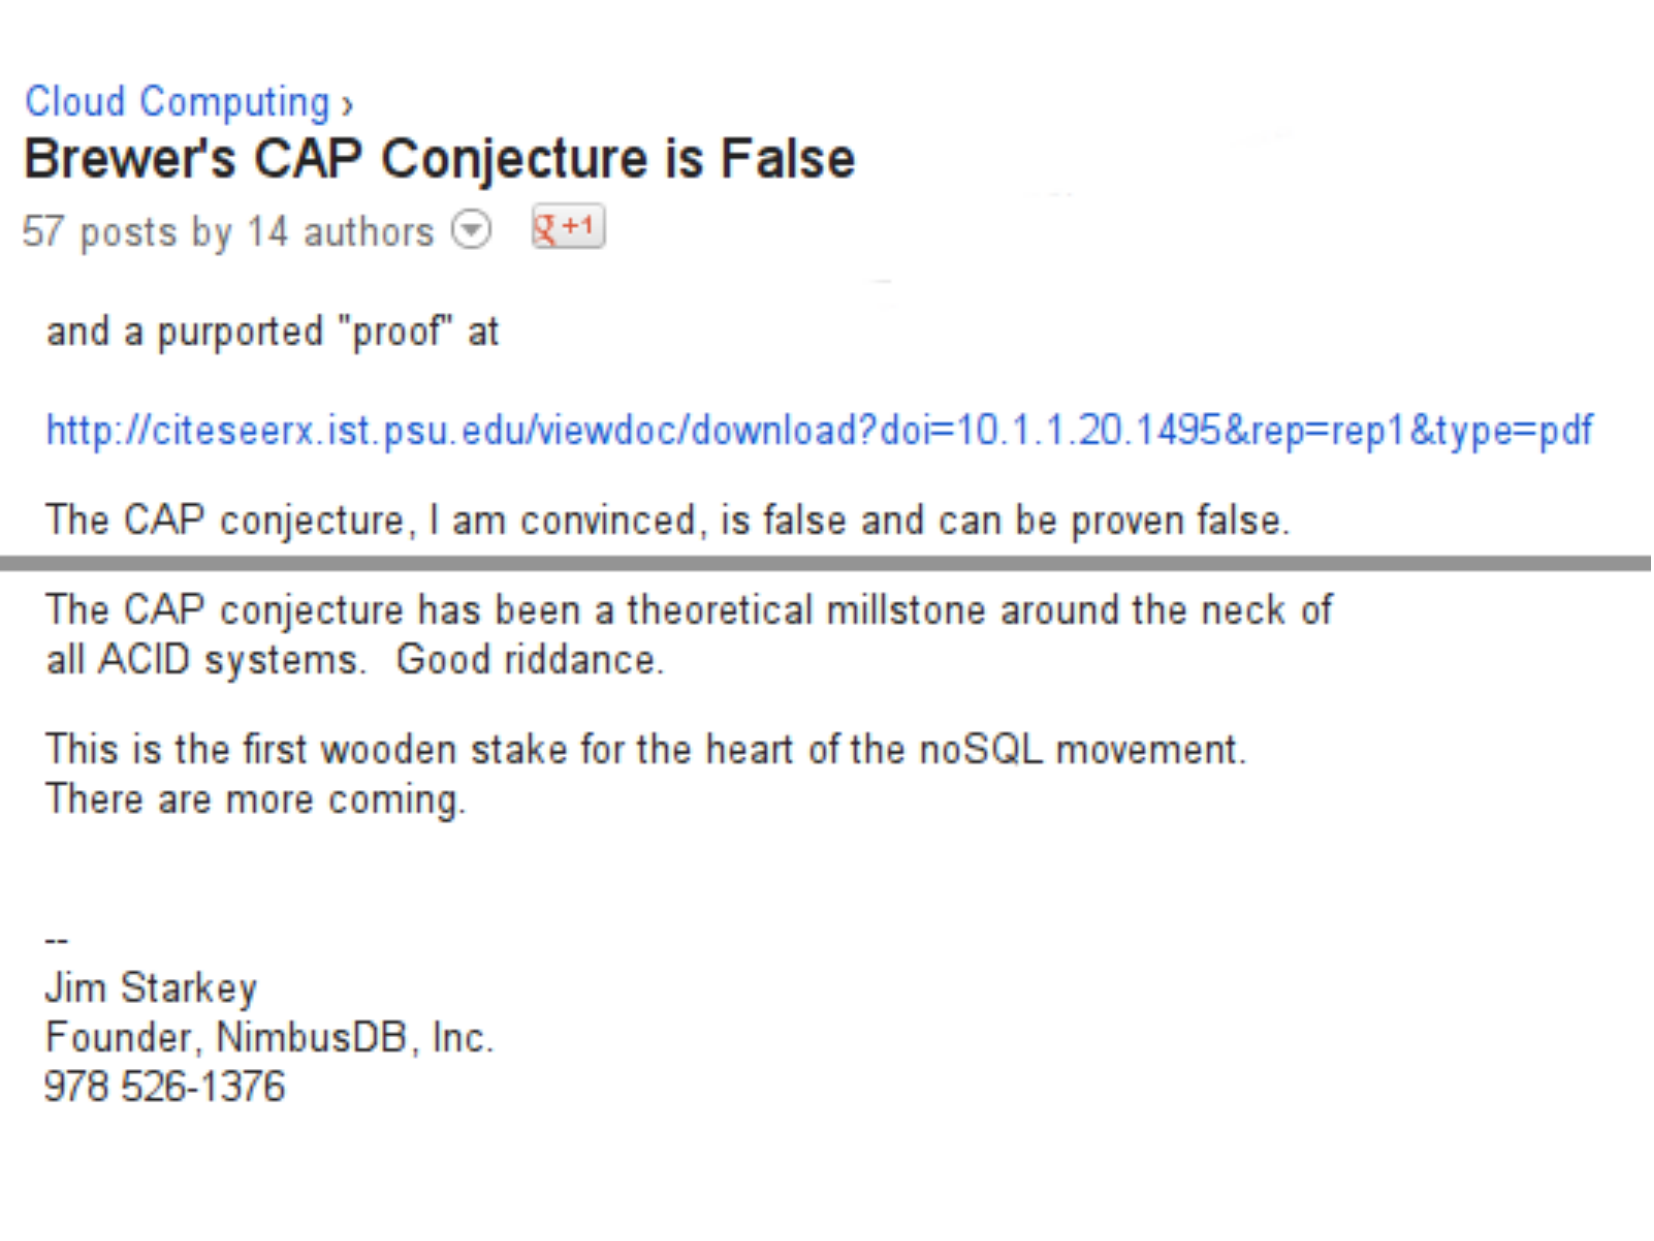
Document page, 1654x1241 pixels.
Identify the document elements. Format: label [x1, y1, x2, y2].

picture [0, 64, 1651, 1130]
